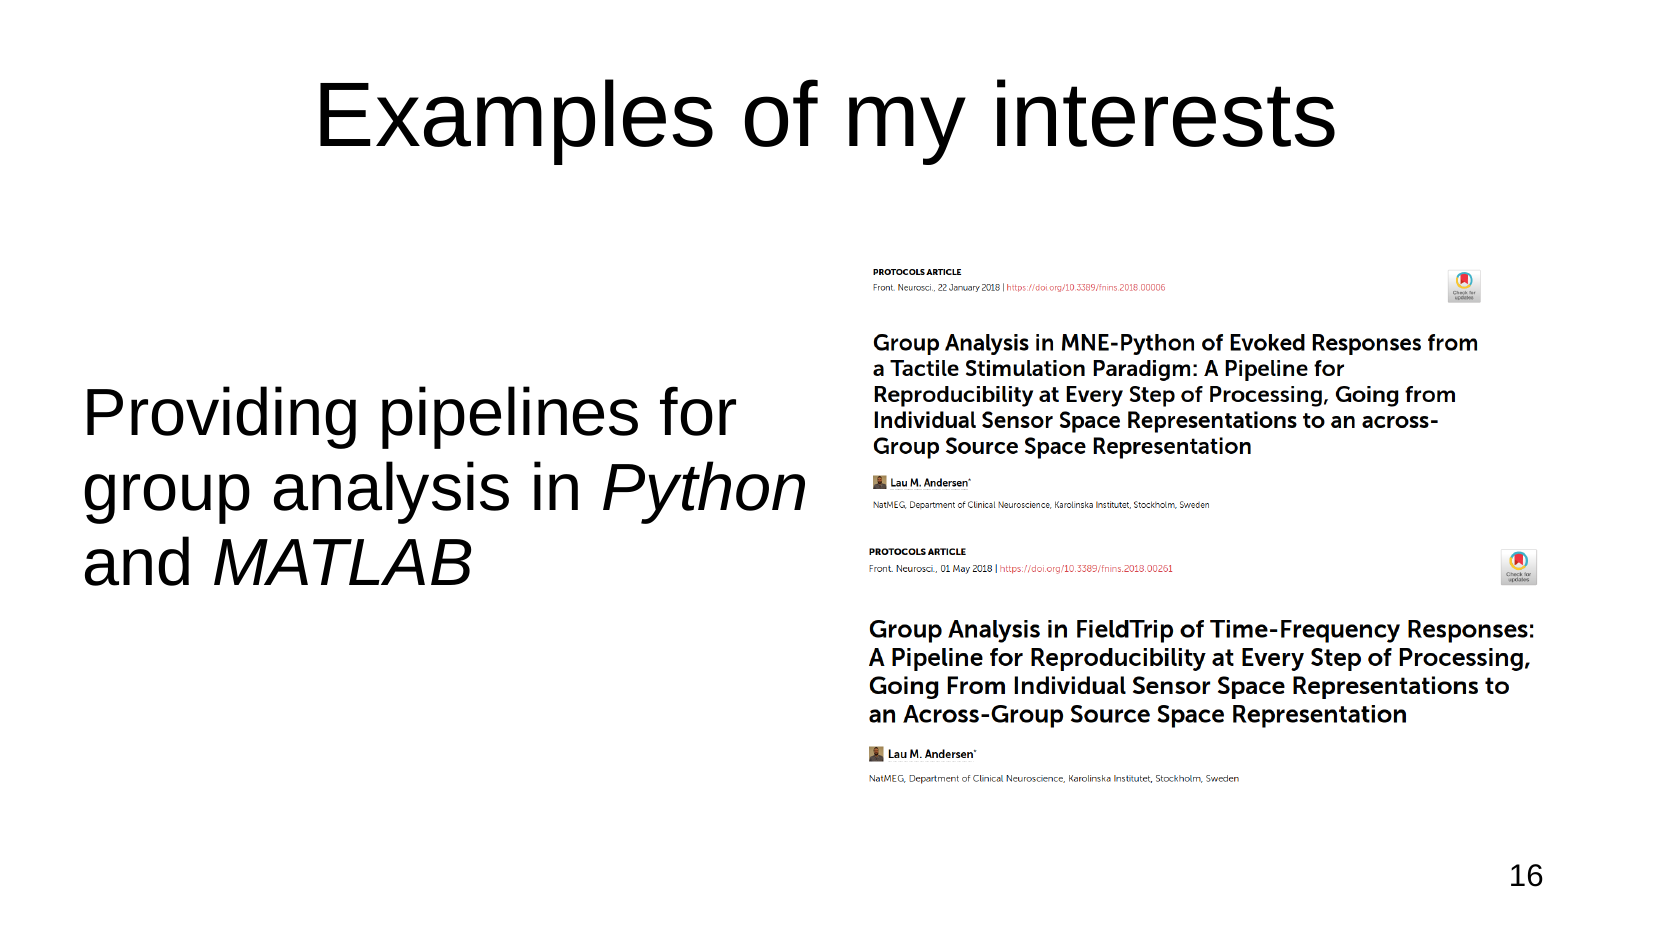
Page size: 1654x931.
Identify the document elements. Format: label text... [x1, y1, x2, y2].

title Examples of my interests [82, 37, 1571, 193]
picture [863, 540, 1553, 798]
list Providing pipelines for group analysis in Python and MATLAB [82, 217, 809, 758]
text_box <nummer> [1494, 850, 1654, 921]
picture [866, 258, 1492, 517]
